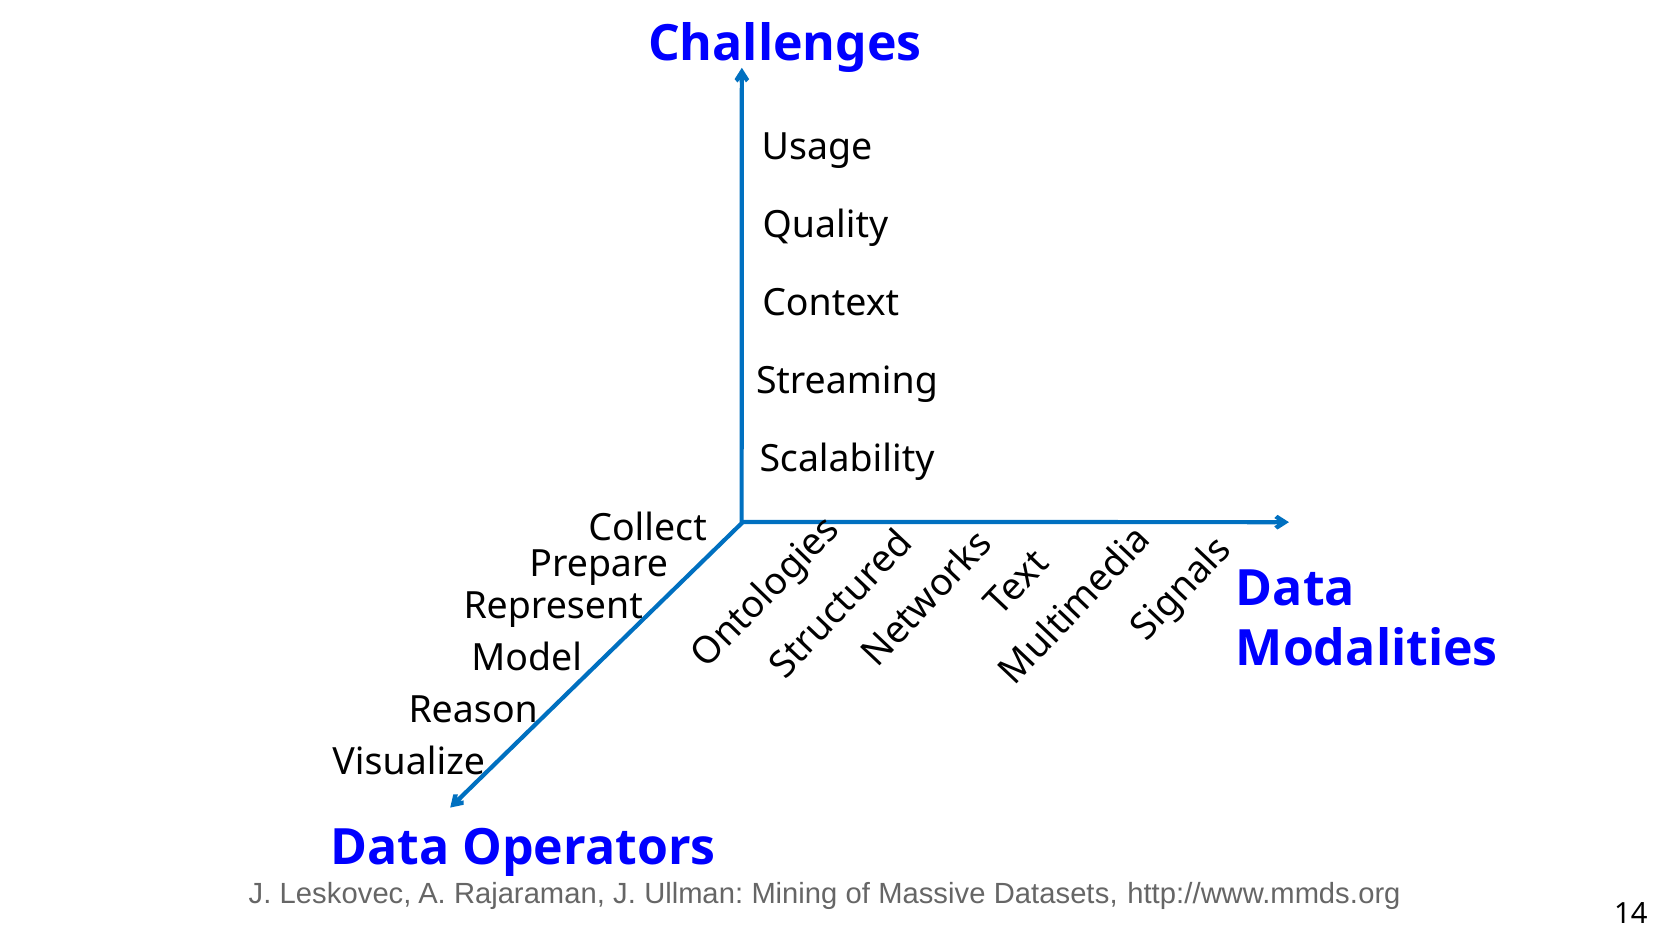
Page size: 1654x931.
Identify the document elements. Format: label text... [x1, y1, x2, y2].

text_box Represent [513, 600, 525, 616]
text_box Scalability [744, 426, 950, 487]
text_box Signals [1103, 509, 1254, 664]
text_box Visualize [317, 729, 501, 790]
text_box Reason [393, 677, 553, 737]
text_box Text [958, 523, 1069, 637]
text_box J. Leskovec, A. Rajaraman, J. Ullman: Mining of Massive Datasets, http://www.mmds.org [221, 870, 1437, 921]
text_box Collect [573, 495, 722, 556]
text_box Data Operators [315, 807, 731, 870]
text_box Networks [834, 503, 1011, 690]
text_box Context [747, 270, 914, 331]
text_box Prepare [594, 558, 606, 573]
text_box Ontologies [664, 489, 863, 691]
text_box Challenges [633, 2, 937, 78]
text_box Multimedia [972, 499, 1174, 708]
text_box Model [456, 625, 597, 686]
text_box Represent [448, 573, 658, 634]
text_box Quality [747, 192, 904, 253]
text_box Structured [743, 502, 933, 701]
text_box Prepare [514, 531, 683, 592]
text_box Usage [746, 114, 888, 175]
text_box Data Modalities [1221, 547, 1513, 683]
text_box Streaming [741, 348, 953, 409]
